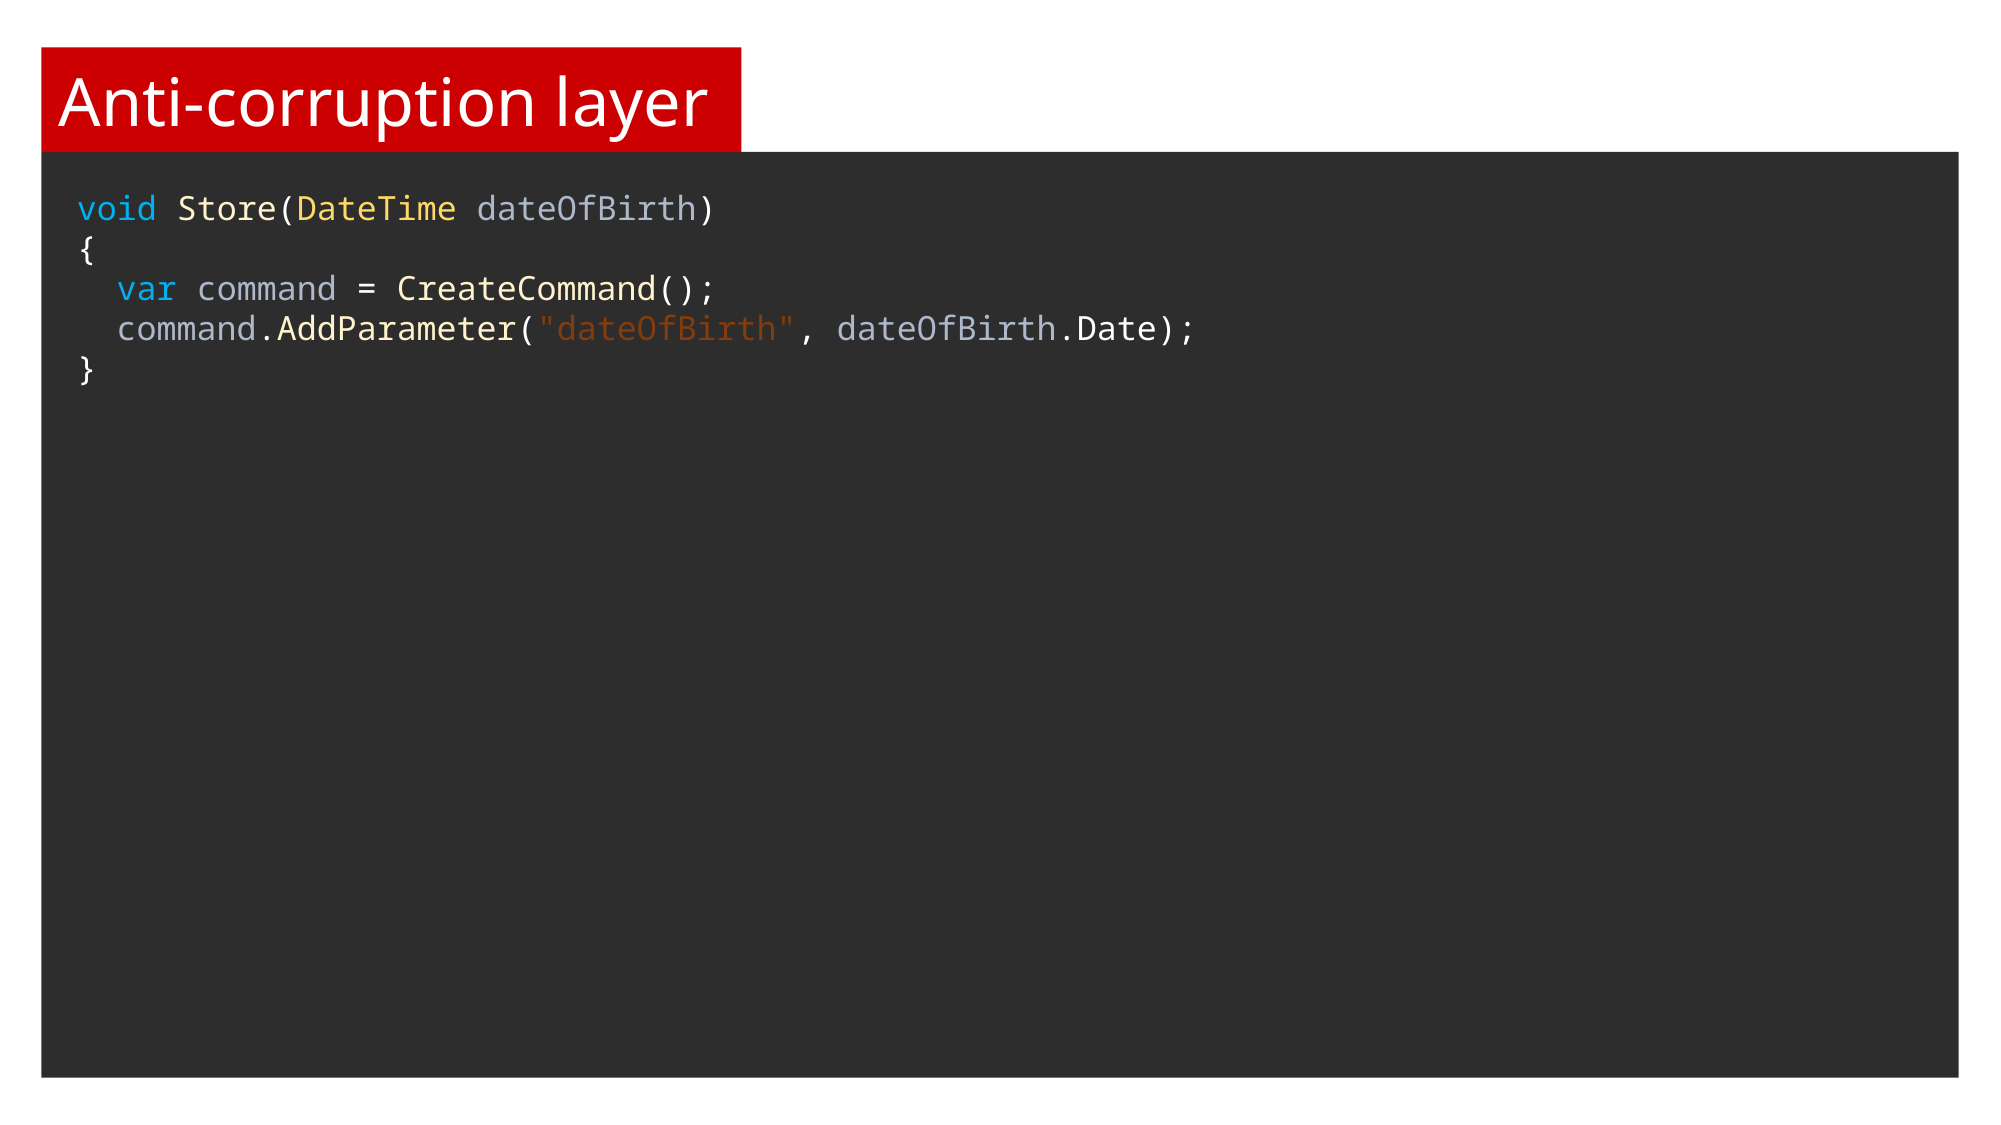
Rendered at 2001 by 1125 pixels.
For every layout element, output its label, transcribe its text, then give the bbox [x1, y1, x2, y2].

text_box Anti-corruption layer [41, 47, 742, 153]
text_box void Store(DateTime dateOfBirth) { var command = CreateCommand(); command.AddParameter("dateOfBirth", dateOfBirth.Date); } [41, 152, 1602, 396]
text_box [41, 152, 1959, 1078]
